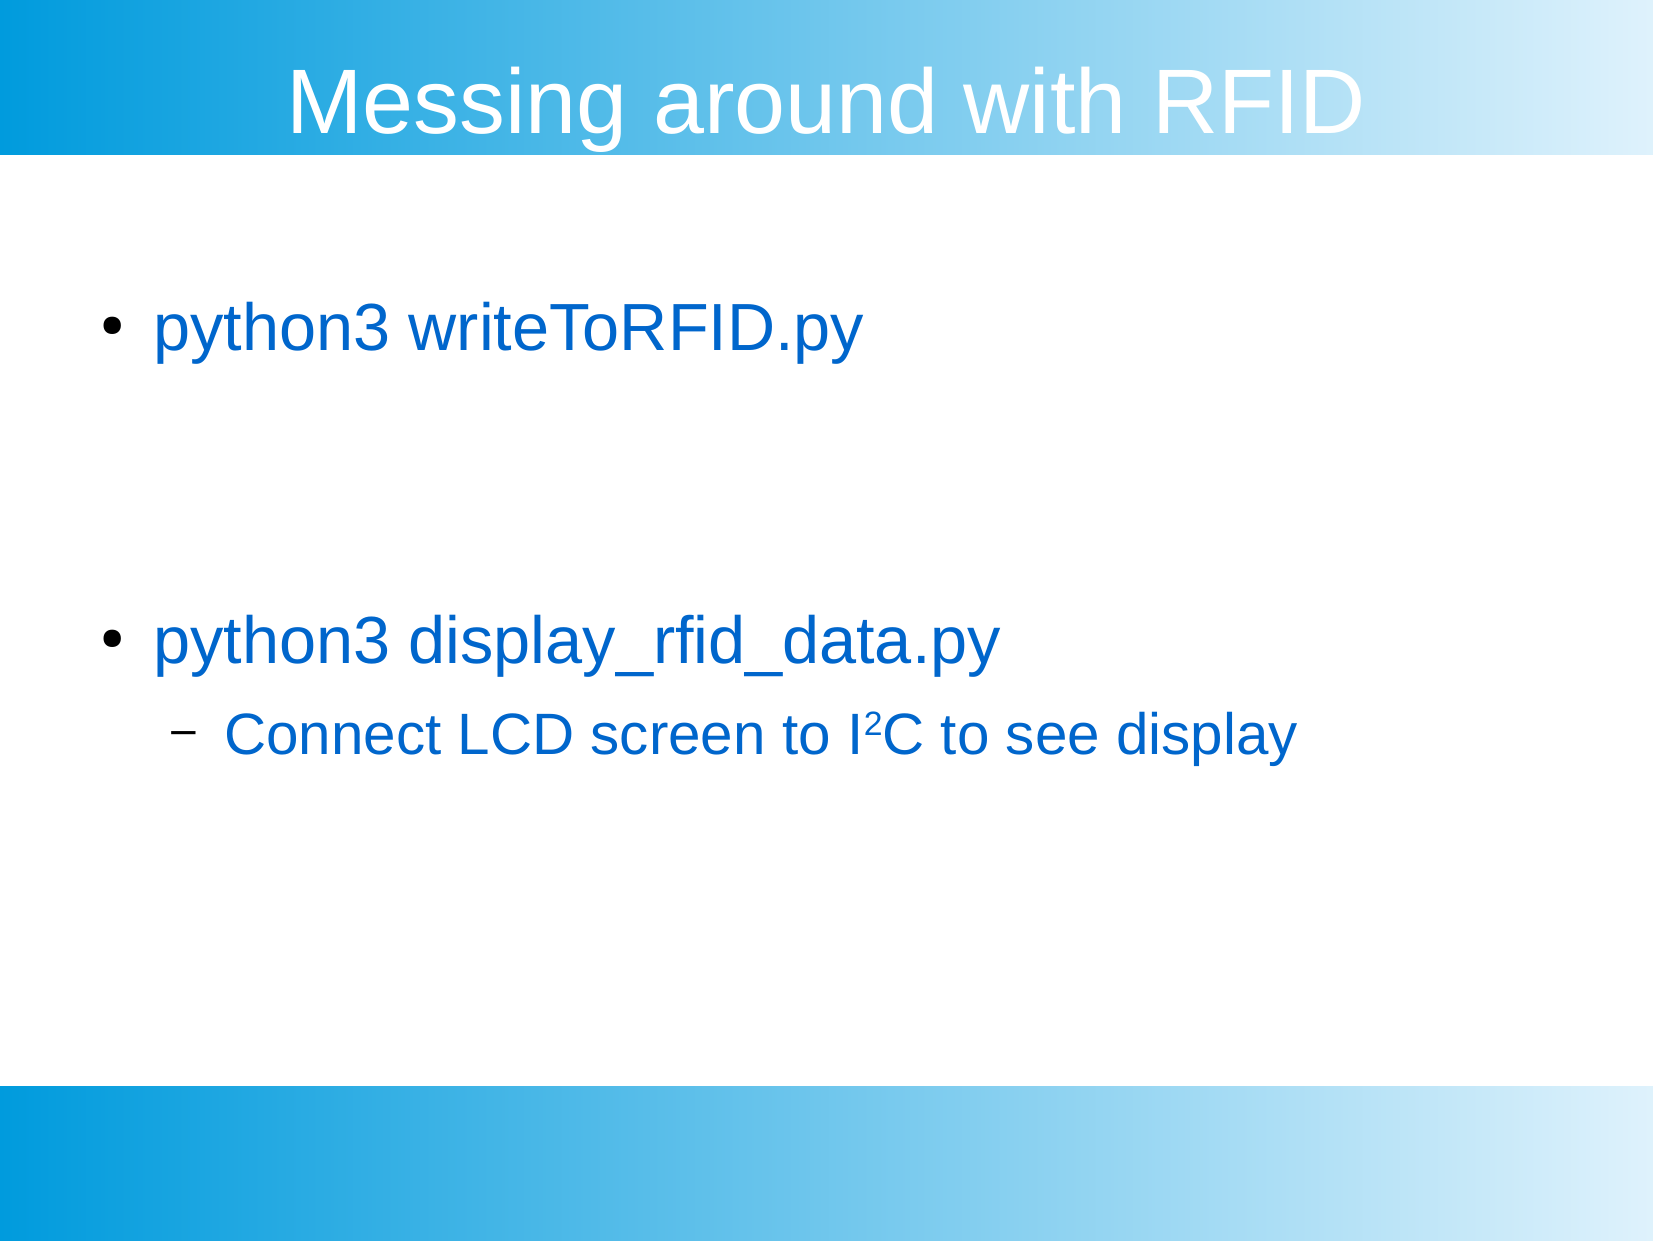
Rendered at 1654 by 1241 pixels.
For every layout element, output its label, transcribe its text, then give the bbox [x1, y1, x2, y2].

title Messing around with RFID [82, 49, 1571, 155]
list python3 writeToRFID.py python3 display_rfid_data.py Connect LCD screen to I2C to see display [82, 290, 1571, 1010]
